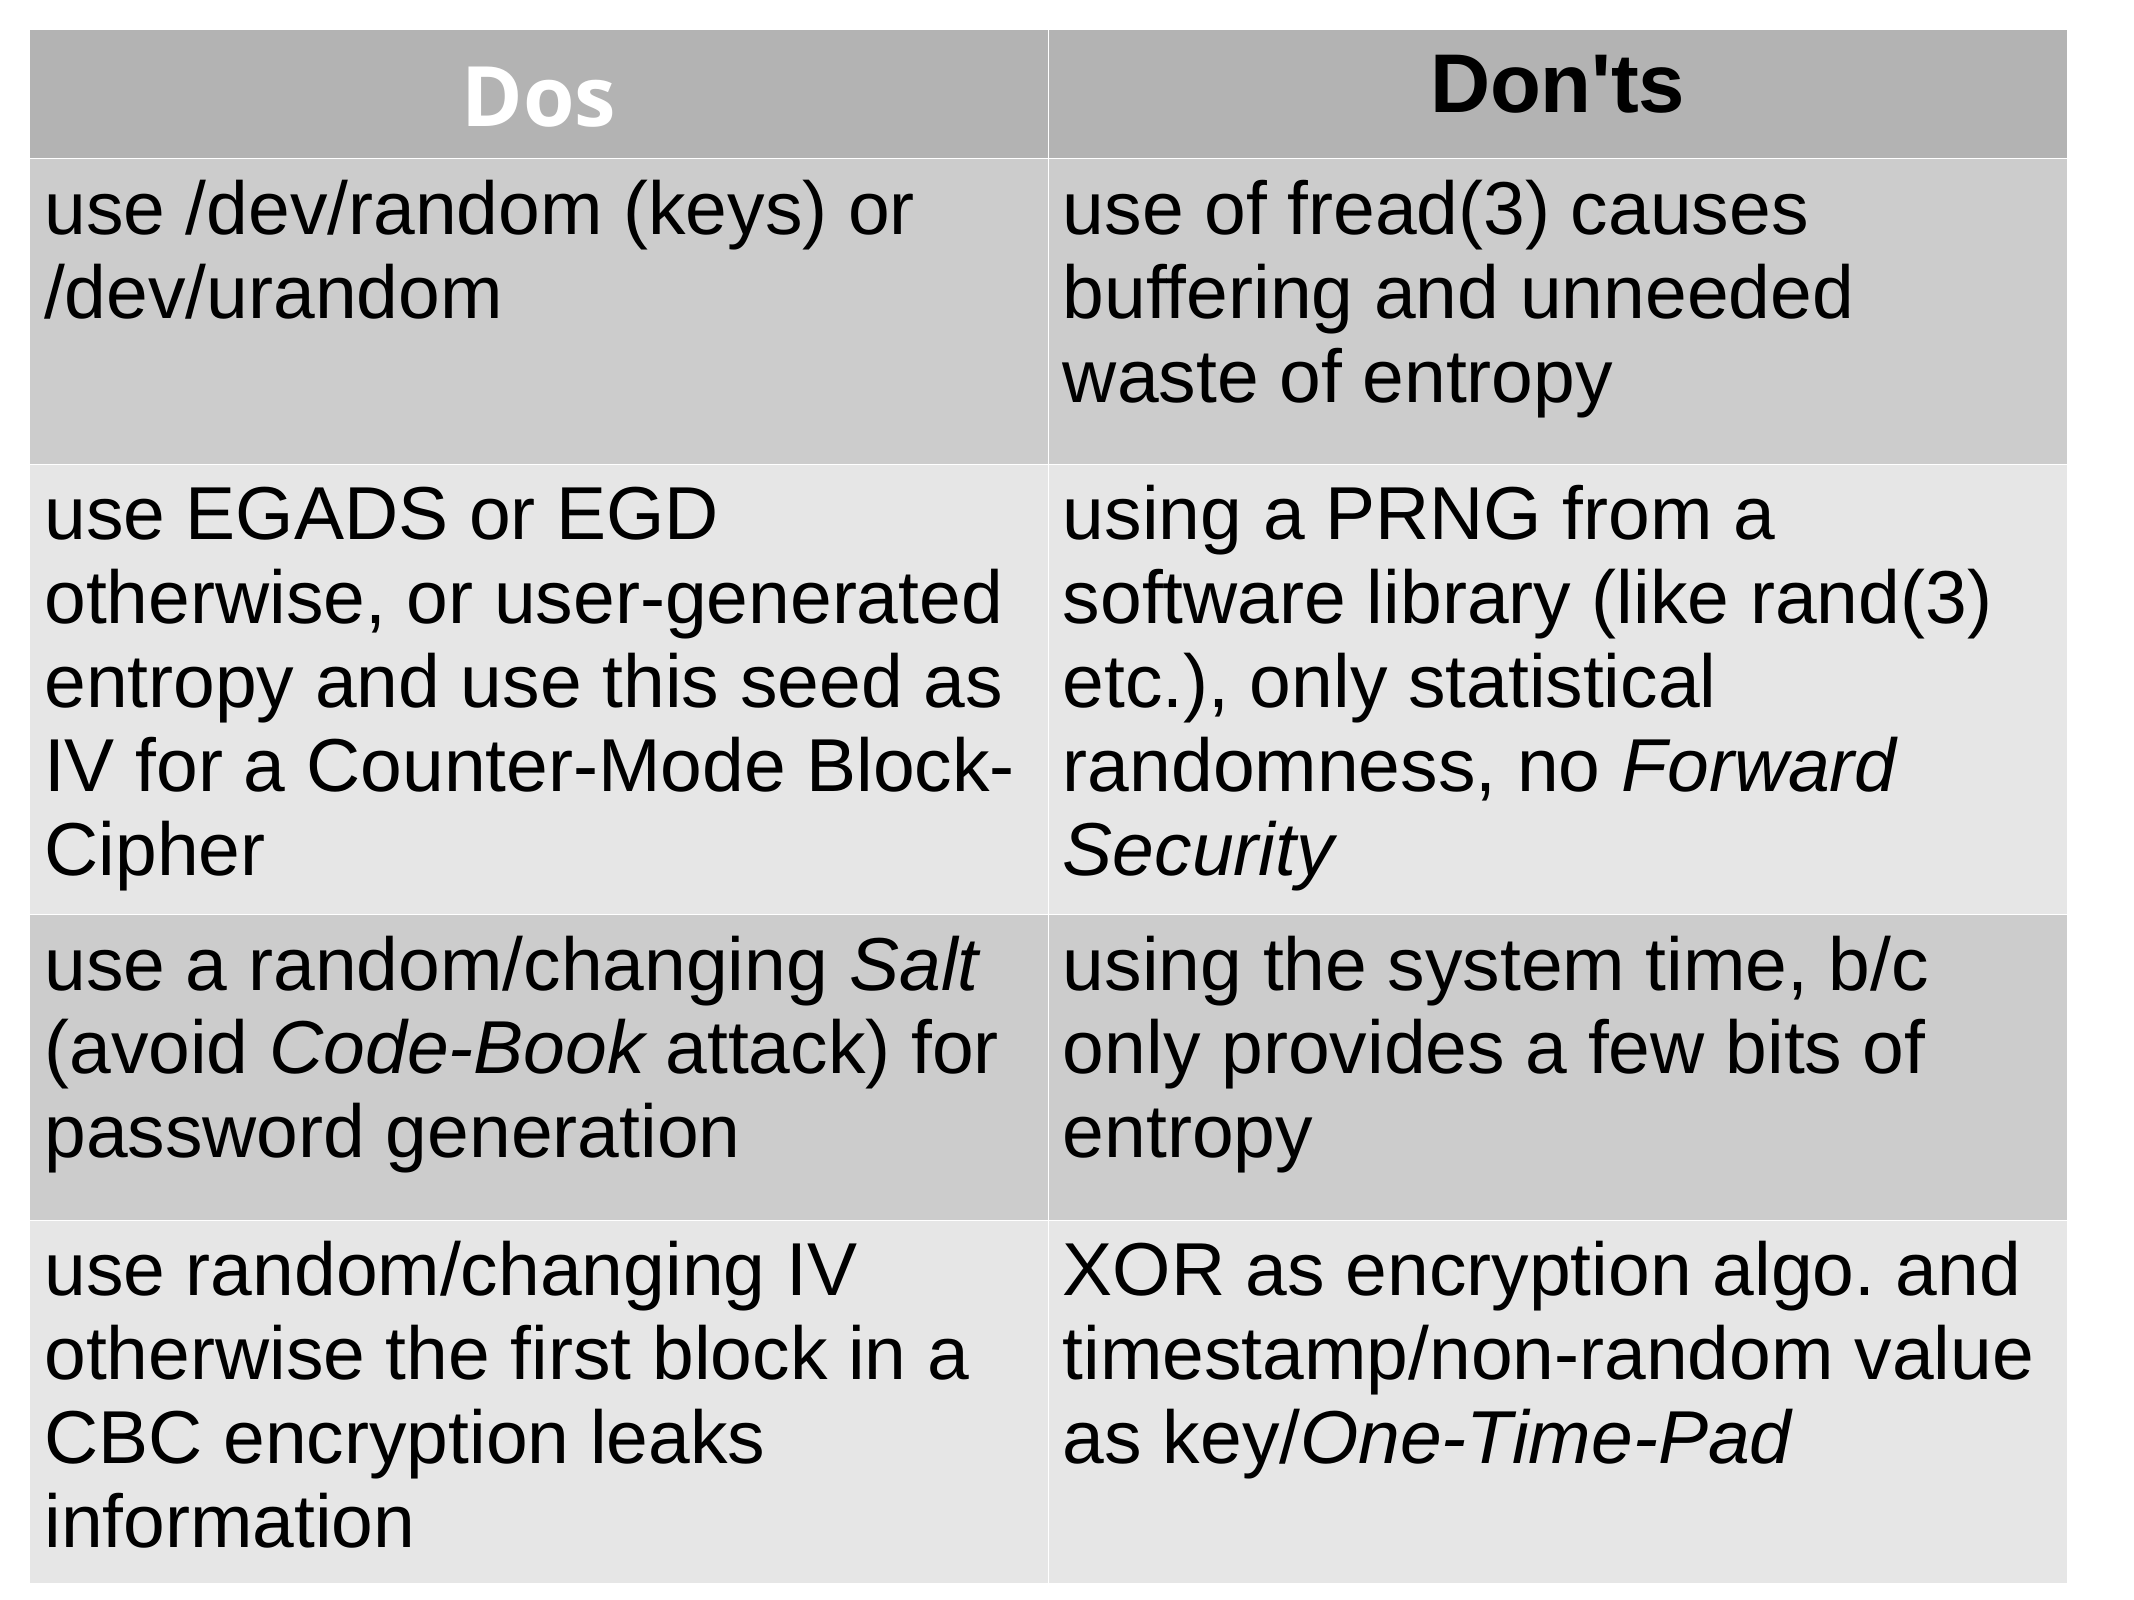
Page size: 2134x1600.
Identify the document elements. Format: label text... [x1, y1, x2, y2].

table_cell use a random/changing Salt (avoid Code-Book attack) for password generation [30, 915, 1048, 1220]
table_cell using the system time, b/c only provides a few bits of entropy [1049, 915, 2067, 1220]
table_cell using a PRNG from a software library (like rand(3) etc.), only statistical randomness, no Forward Security [1049, 465, 2067, 914]
table_header Don'ts [1049, 30, 2067, 158]
table_cell use EGADS or EGD otherwise, or user-generated entropy and use this seed as IV for a Counter-Mode Block-Cipher [30, 465, 1048, 914]
table_cell use /dev/random (keys) or /dev/urandom [30, 159, 1048, 464]
table_cell XOR as encryption algo. and timestamp/non-random value as key/One-Time-Pad [1049, 1221, 2067, 1583]
table_header Dos [30, 30, 1048, 158]
table_cell use random/changing IV otherwise the first block in a CBC encryption leaks information [30, 1221, 1048, 1583]
table_cell use of fread(3) causes buffering and unneeded waste of entropy [1049, 159, 2067, 464]
